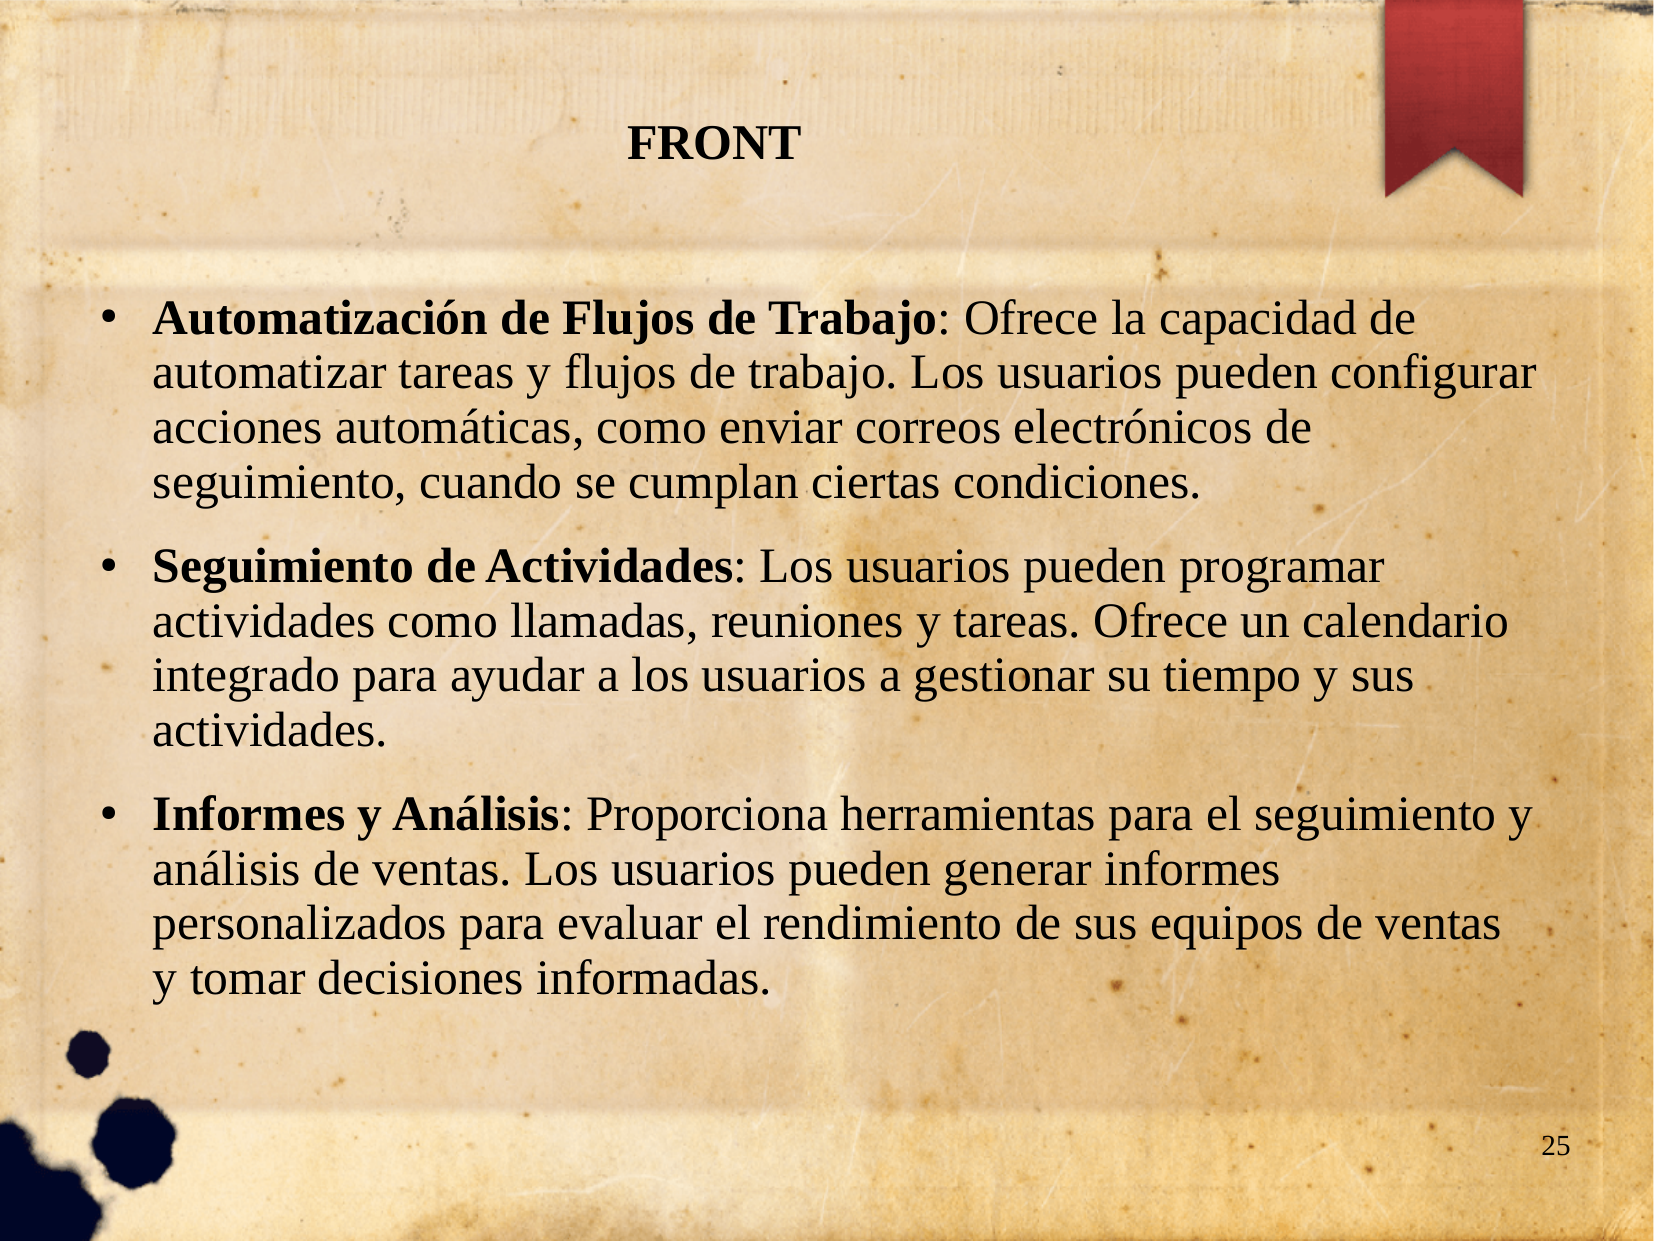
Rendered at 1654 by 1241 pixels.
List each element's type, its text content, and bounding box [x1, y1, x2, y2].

title FRONT [82, 49, 1347, 237]
picture [0, 0, 1654, 1241]
list Automatización de Flujos de Trabajo: Ofrece la capacidad de automatizar tareas y flujos de trabajo. Los usuarios pueden configurar acciones automáticas, como enviar correos electrónicos de seguimiento, cuando se cumplan ciertas condiciones. Seguimiento de Actividades: Los usuarios pueden programar actividades como llamadas, reuniones y tareas. Ofrece un calendario integrado para ayudar a los usuarios a gestionar su tiempo y sus actividades. Informes y Análisis: Proporciona herramientas para el seguimiento y análisis de ventas. Los usuarios pueden generar informes personalizados para evaluar el rendimiento de sus equipos de ventas y tomar decisiones informadas. [82, 290, 1538, 1010]
